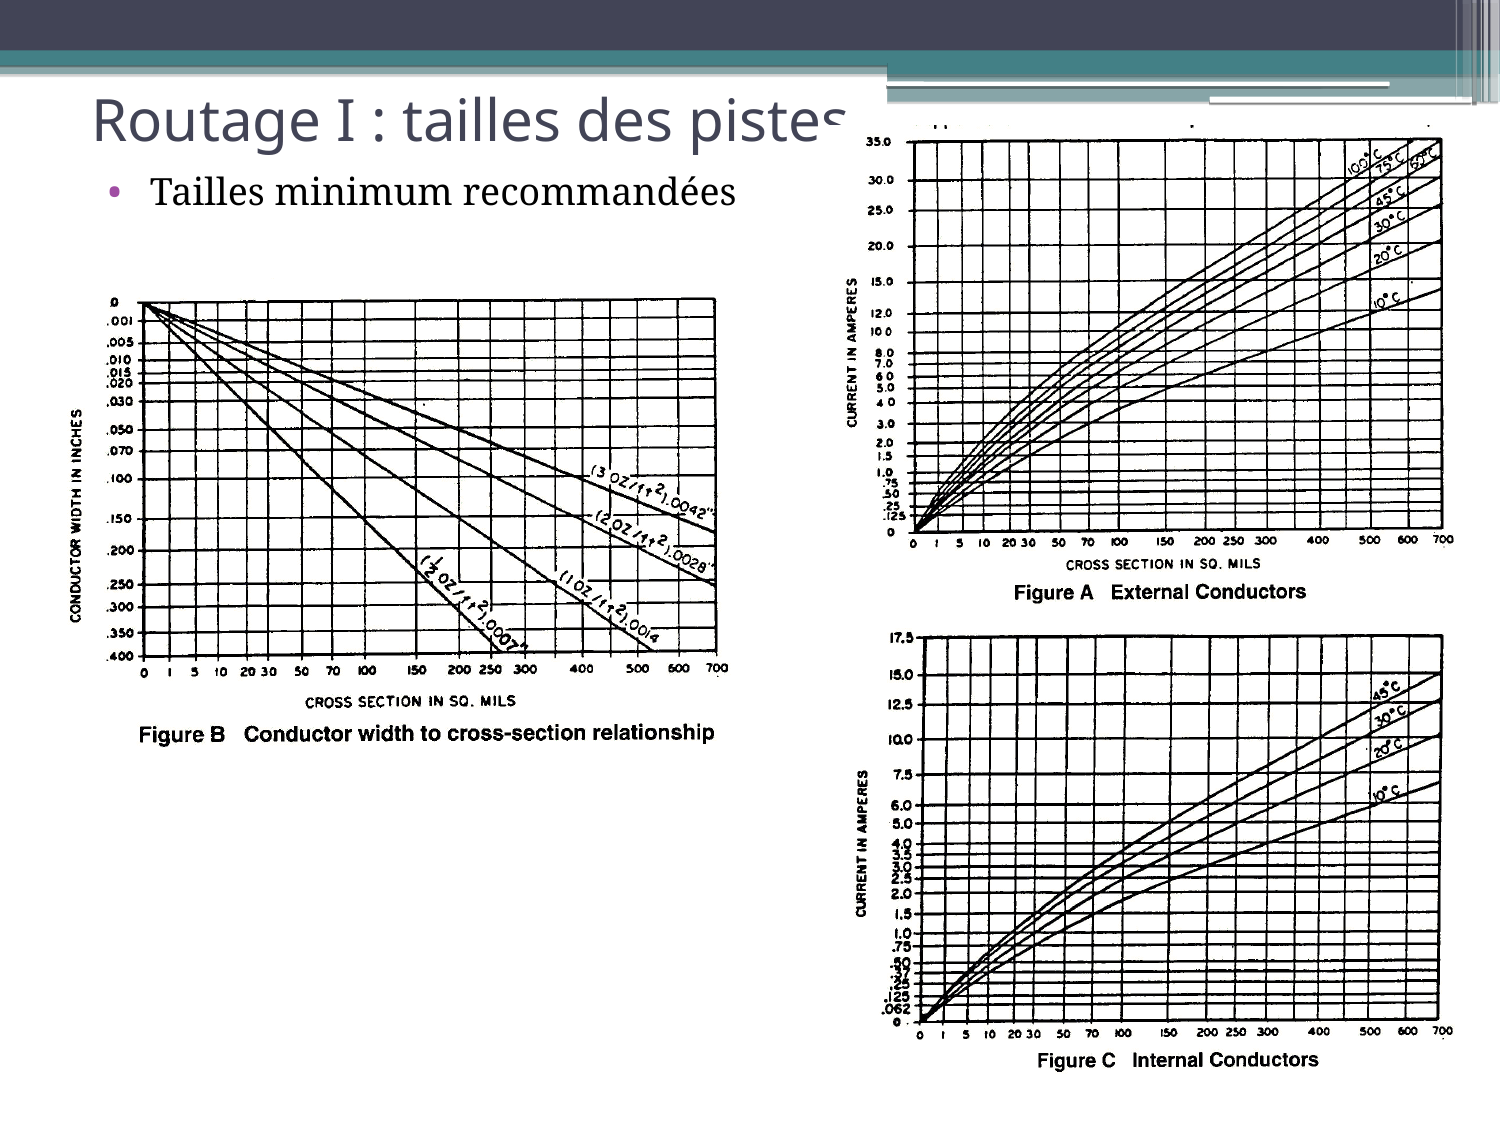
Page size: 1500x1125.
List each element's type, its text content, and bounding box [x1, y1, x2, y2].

title Routage I : tailles des pistes [76, 30, 1427, 160]
list Tailles minimum recommandées [75, 160, 1425, 1079]
picture [844, 621, 1465, 1082]
picture [41, 278, 742, 752]
picture [820, 125, 1458, 605]
